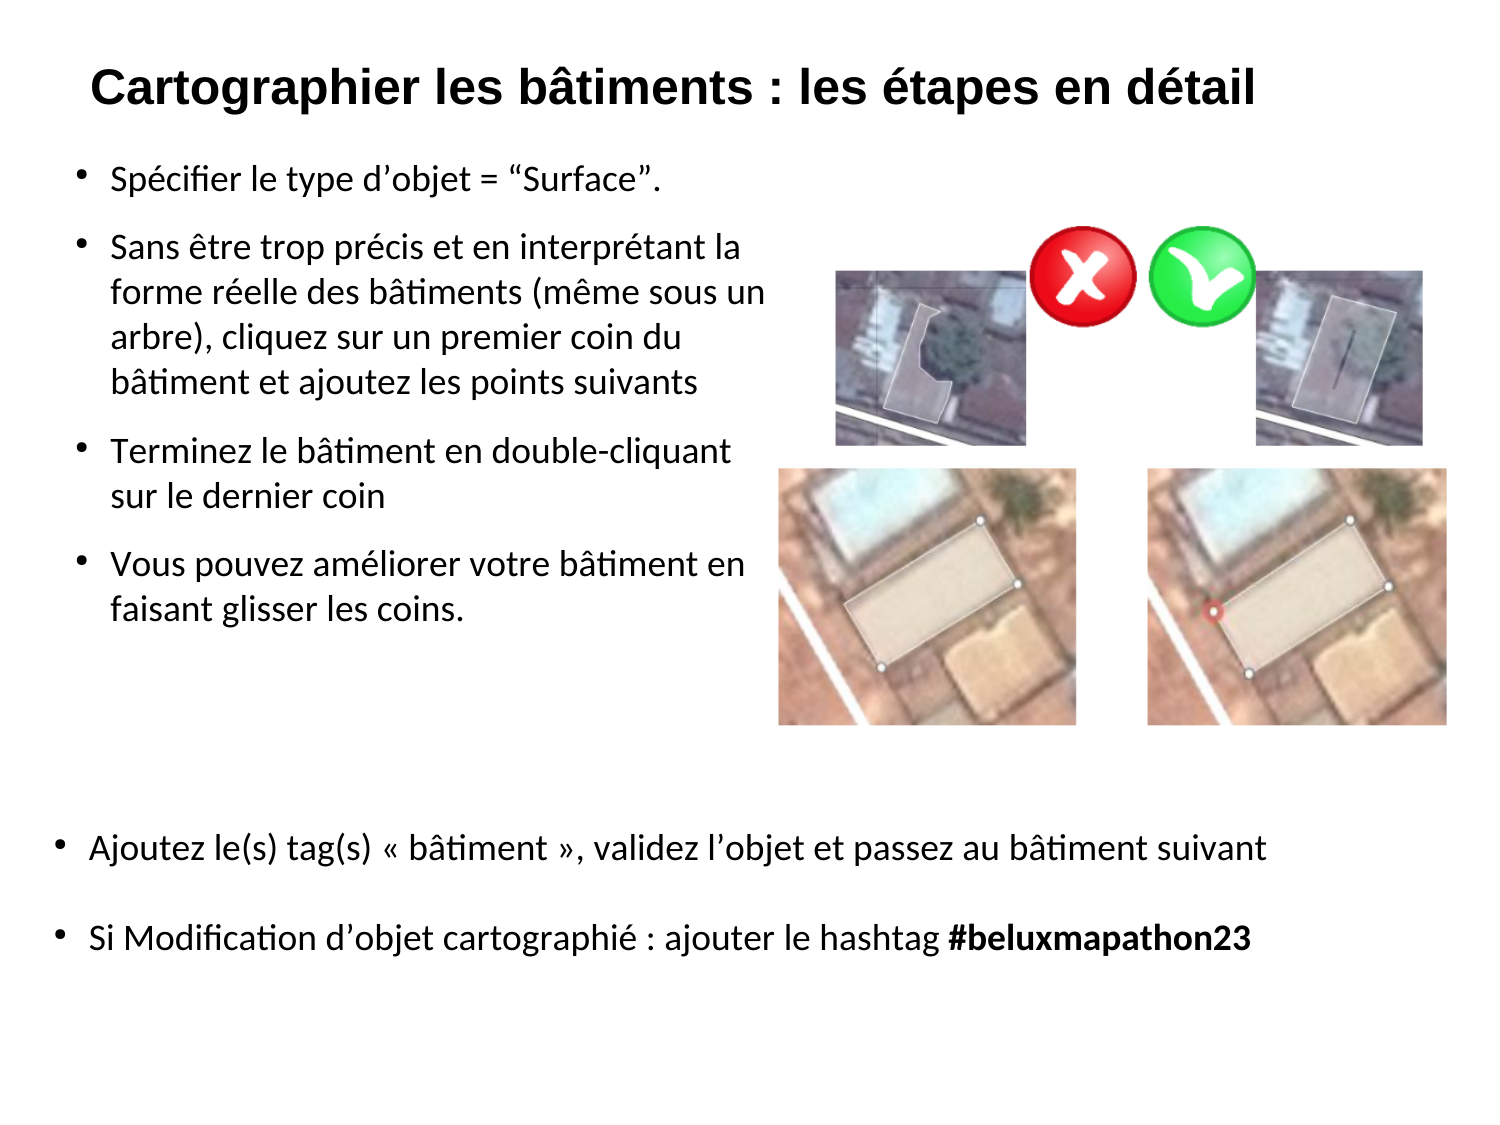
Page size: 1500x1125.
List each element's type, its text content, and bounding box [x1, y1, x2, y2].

text_box Ajoutez le(s) tag(s) « bâtiment », validez l’objet et passez au bâtiment suivant Si Modification d’objet cartographié : ajouter le hashtag #beluxmapathon23 [38, 815, 1493, 1056]
title Cartographier les bâtiments : les étapes en détail [75, 39, 1426, 130]
subtitle Spécifier le type d’objet = “Surface”. Sans être trop précis et en interprétant la forme réelle des bâtiments (même sous un arbre), cliquez sur un premier coin du bâtiment et ajoutez les points suivants Terminez le bâtiment en double-cliquant sur le dernier coin Vous pouvez améliorer votre bâtiment en faisant glisser les coins. [75, 153, 768, 815]
picture [767, 215, 1463, 743]
